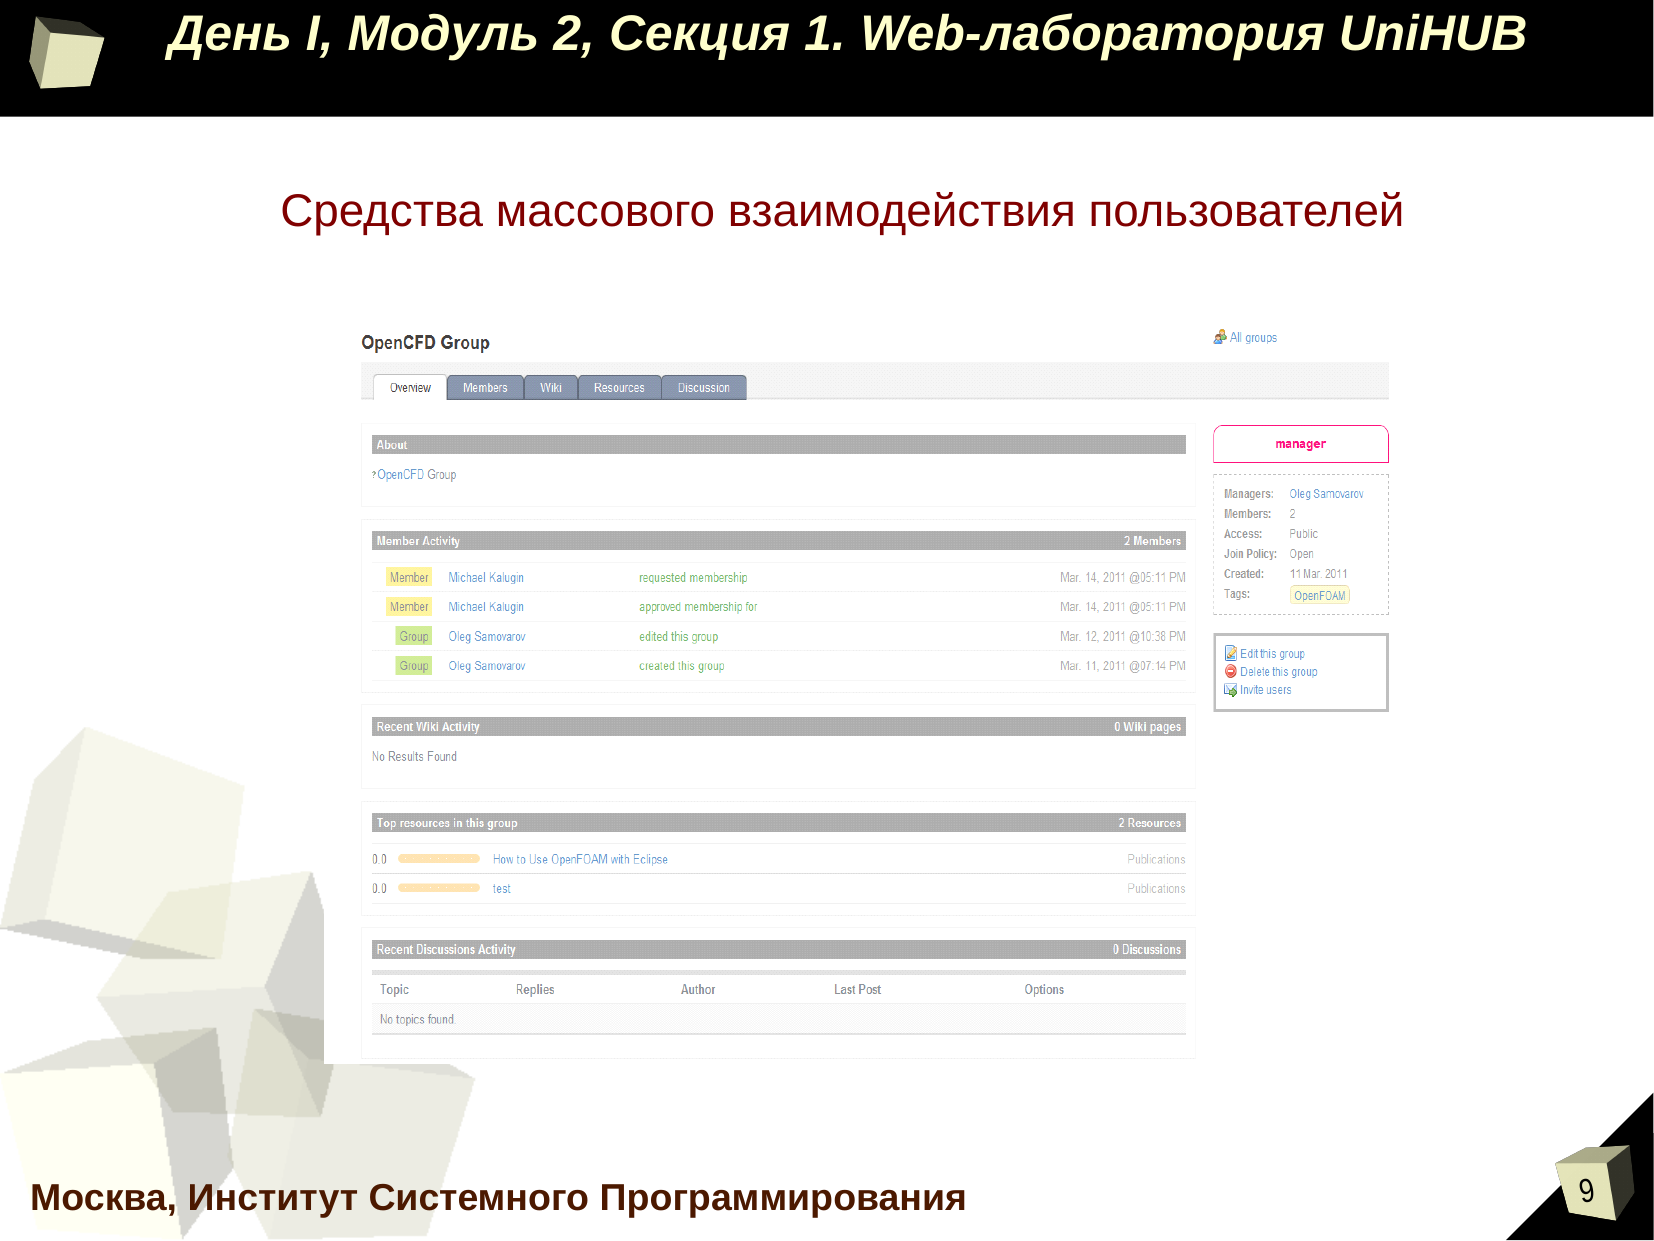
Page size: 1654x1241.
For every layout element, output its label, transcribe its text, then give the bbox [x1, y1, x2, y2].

picture [464, 1193, 472, 1198]
text_box Средства массового взаимодействия пользователей [265, 177, 1437, 244]
picture [0, 324, 1425, 1241]
